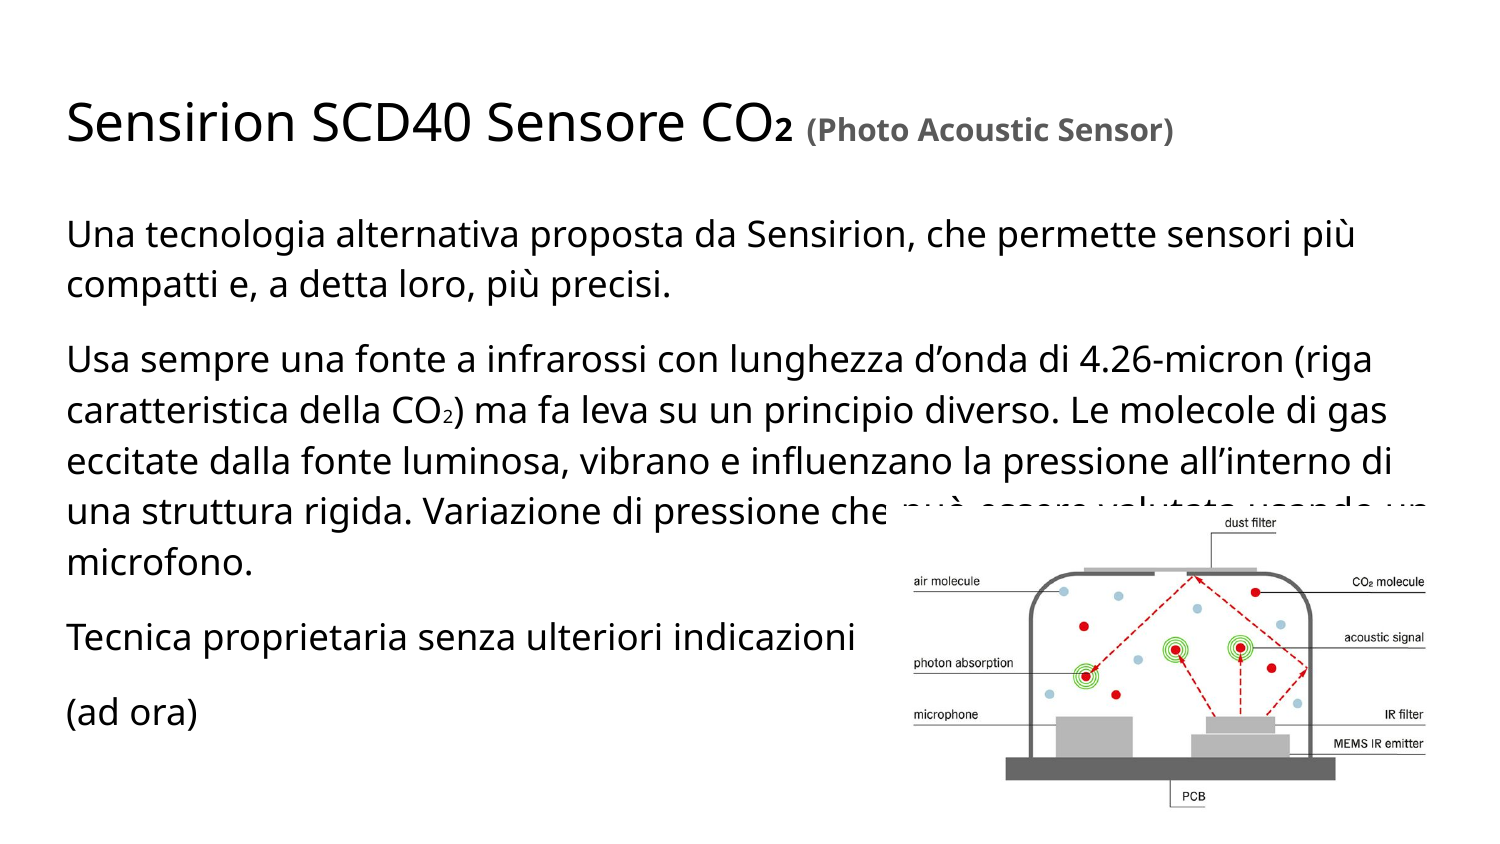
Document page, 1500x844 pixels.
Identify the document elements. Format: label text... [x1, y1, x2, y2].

list Una tecnologia alternativa proposta da Sensirion, che permette sensori più compatti e, a detta loro, più precisi. Usa sempre una fonte a infrarossi con lunghezza d’onda di 4.26-micron (riga caratteristica della CO2) ma fa leva su un principio diverso. Le molecole di gas eccitate dalla fonte luminosa, vibrano e influenzano la pressione all’interno di una struttura rigida. Variazione di pressione che può essere valutata usando un microfono. Tecnica proprietaria senza ulteriori indicazioni (ad ora) [51, 189, 1449, 750]
title Sensirion SCD40 Sensore CO2 (Photo Acoustic Sensor) [51, 72, 1449, 167]
picture [886, 506, 1449, 823]
